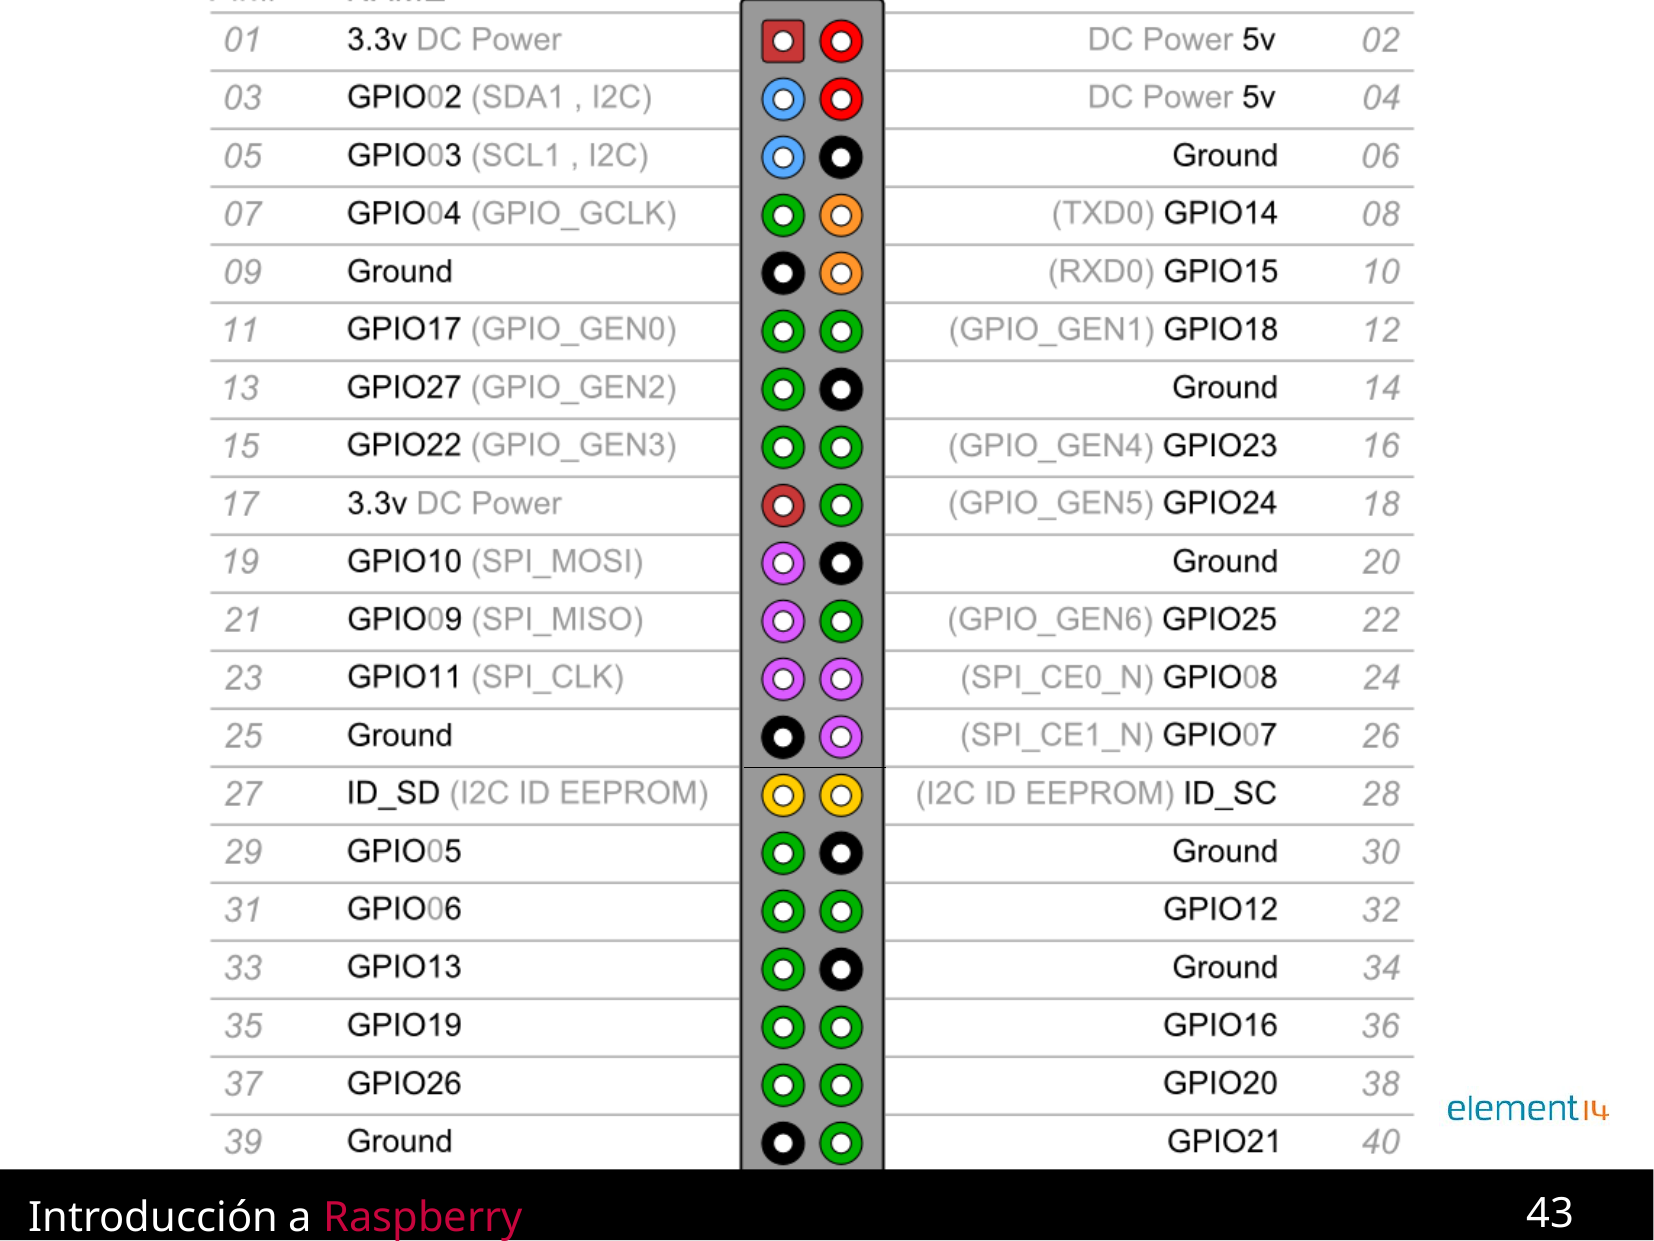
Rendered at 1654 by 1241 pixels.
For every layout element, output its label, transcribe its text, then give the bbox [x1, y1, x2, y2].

text_box <number> [1521, 1175, 1654, 1241]
text_box [0, 0, 1654, 1241]
picture [200, 0, 1619, 1169]
text_box Introducción a Raspberry Pi [13, 1179, 556, 1241]
